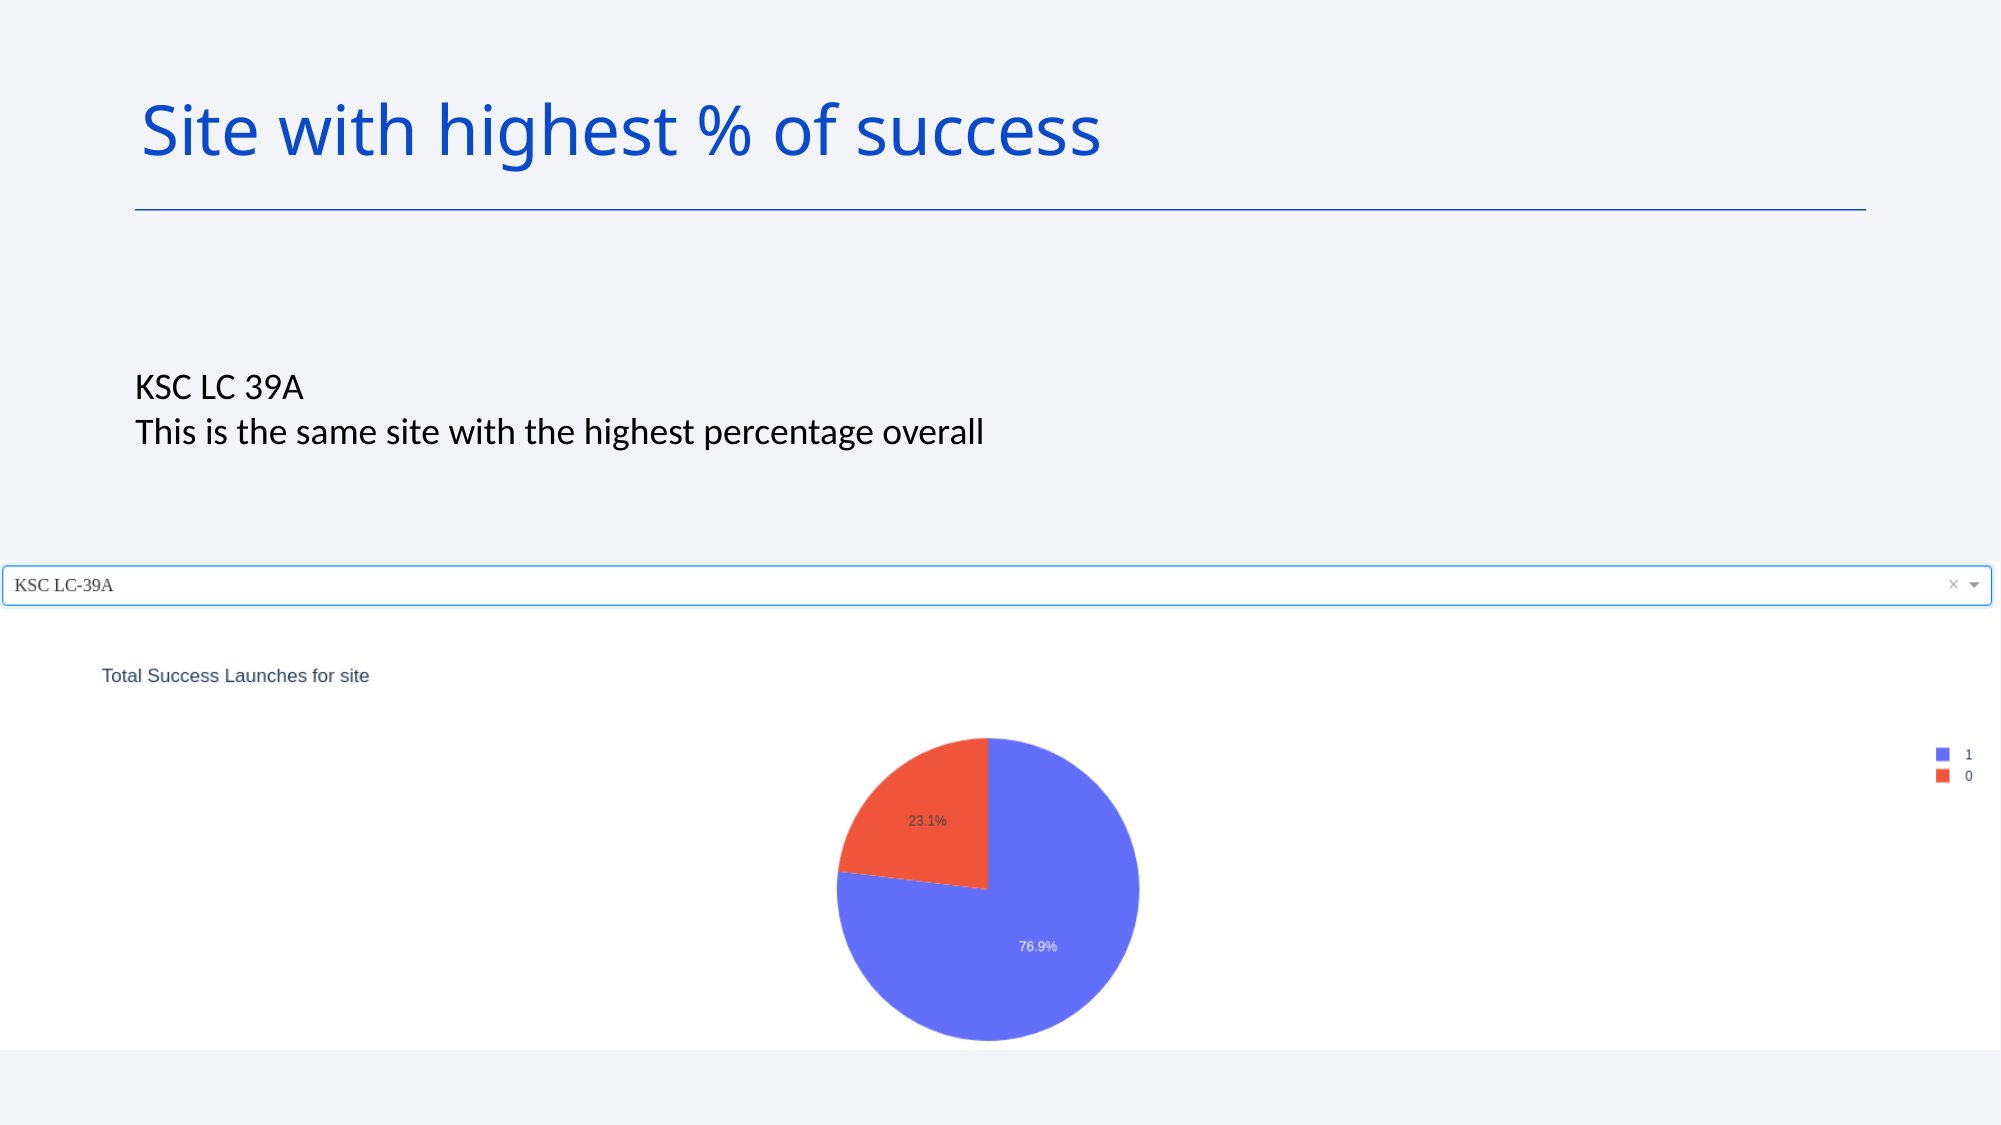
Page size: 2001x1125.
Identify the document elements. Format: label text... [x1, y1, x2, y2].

picture [0, 0, 2001, 1125]
slide_number <number> [1429, 1051, 1880, 1055]
text_box Site with highest % of success [126, 88, 1852, 179]
list KSC LC 39A This is the same site with the highest percentage overall [120, 299, 1852, 561]
